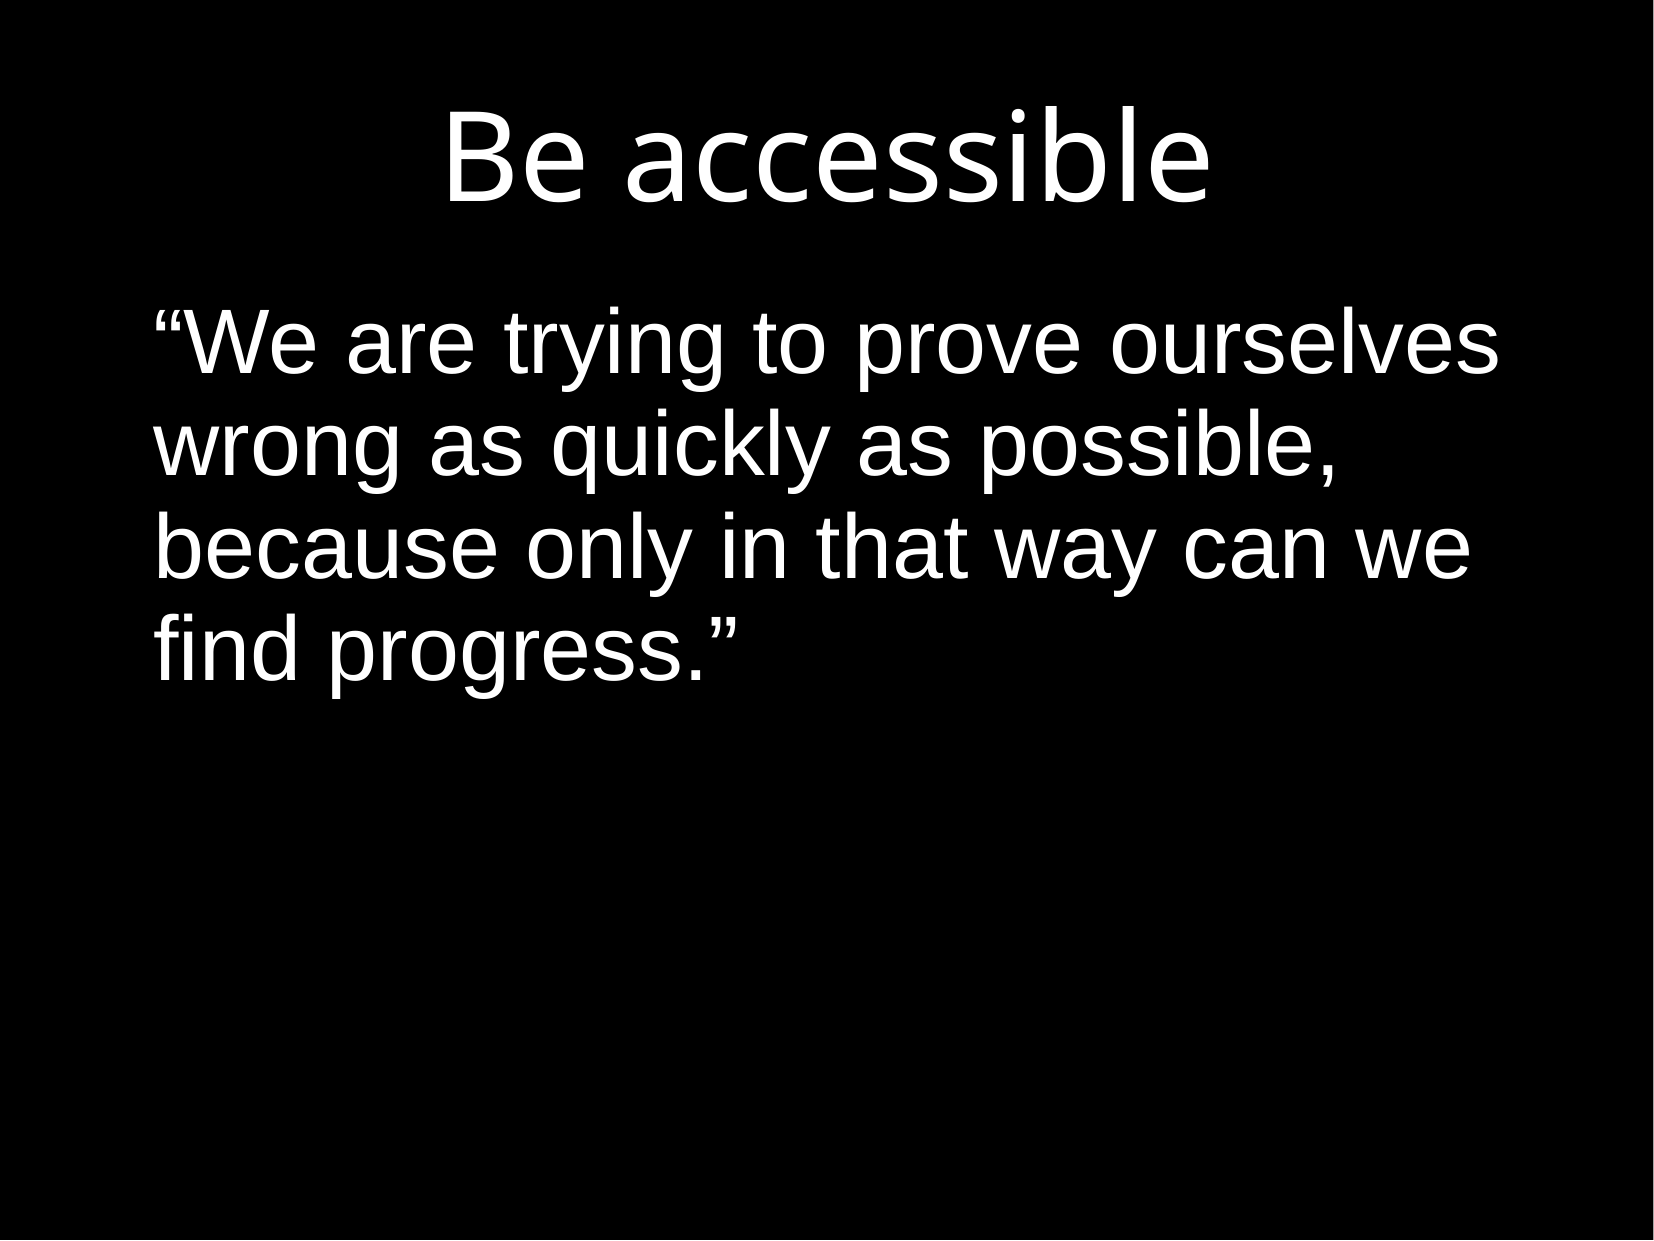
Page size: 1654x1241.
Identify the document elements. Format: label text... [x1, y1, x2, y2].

title Be accessible [82, 49, 1571, 257]
list “We are trying to prove ourselves wrong as quickly as possible, because only in that way can we find progress.” [82, 290, 1571, 1010]
